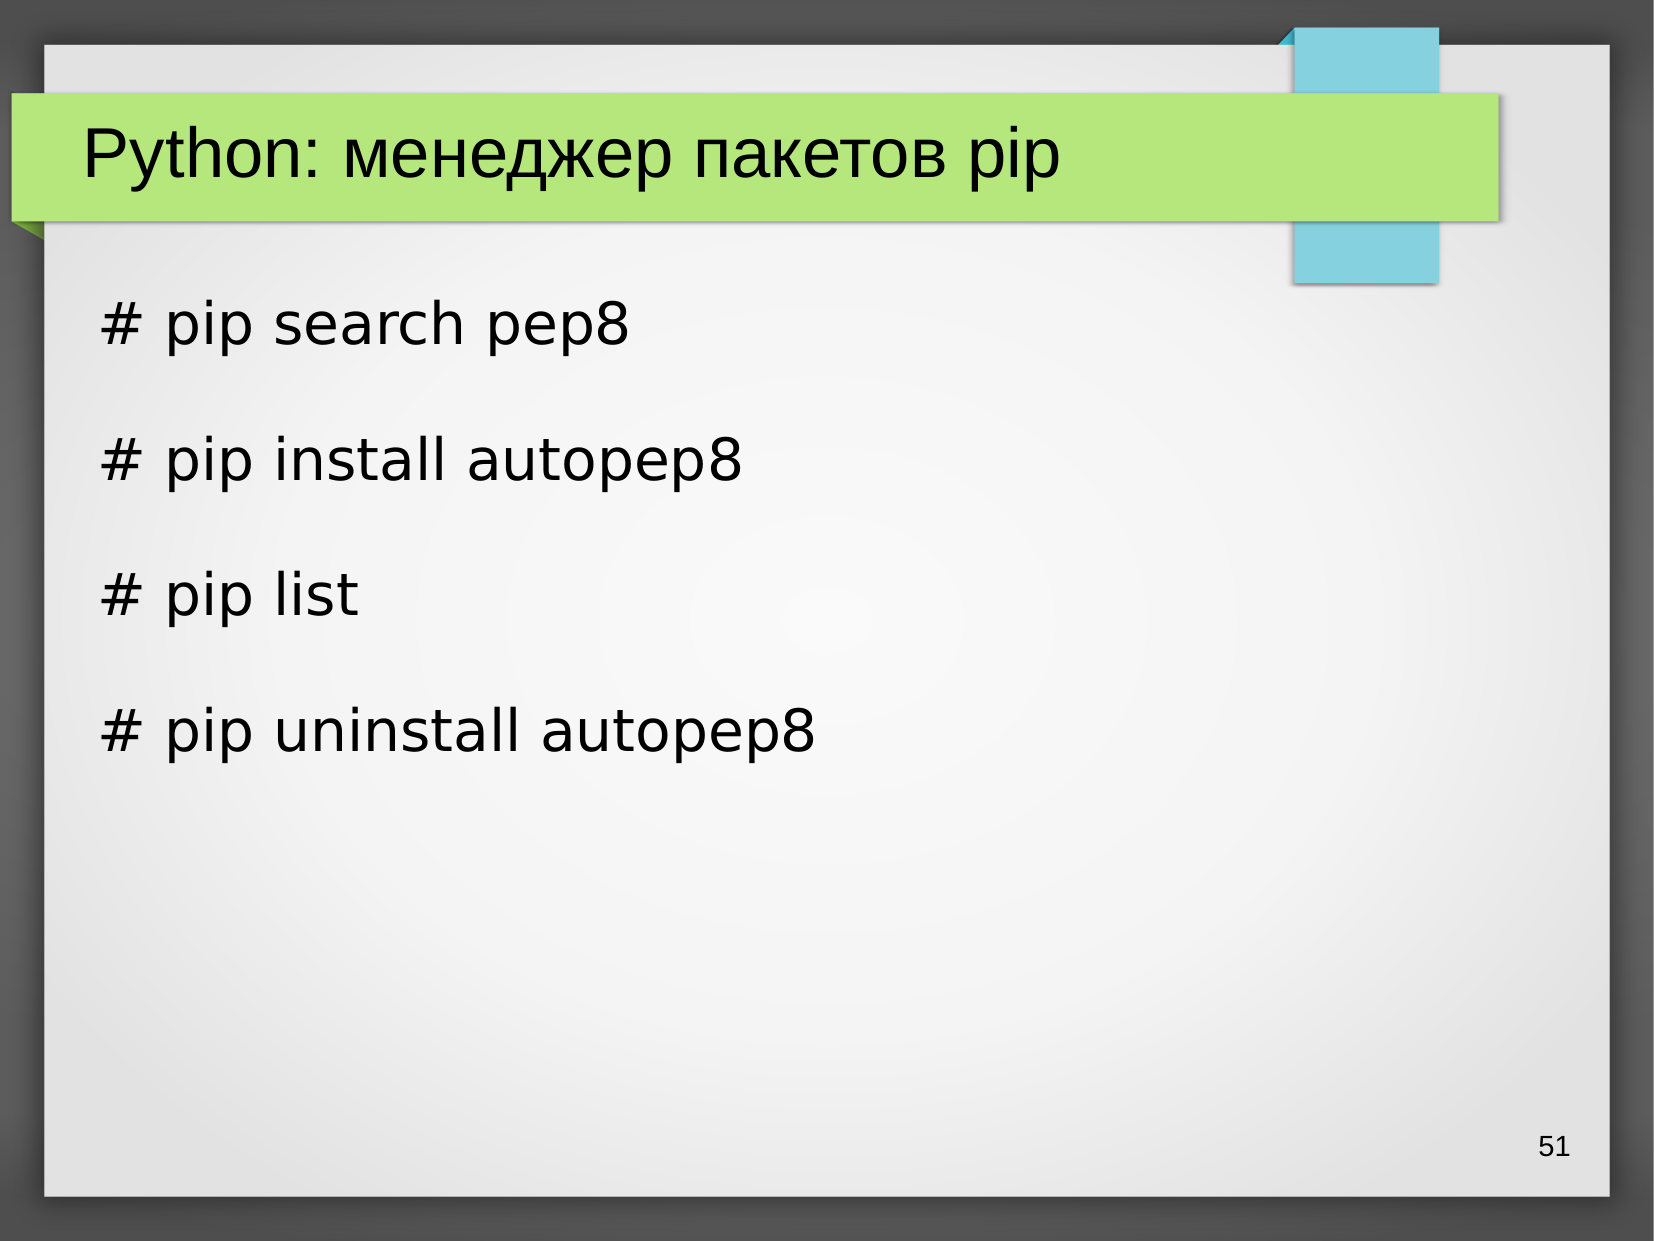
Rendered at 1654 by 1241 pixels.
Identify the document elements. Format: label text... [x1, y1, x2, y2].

title Python: менеджер пакетов pip [82, 49, 1571, 257]
text_box # pip search pep8 # pip install autopep8 # pip list # pip uninstall autopep8 [82, 283, 1560, 1182]
picture [0, 0, 1654, 1241]
